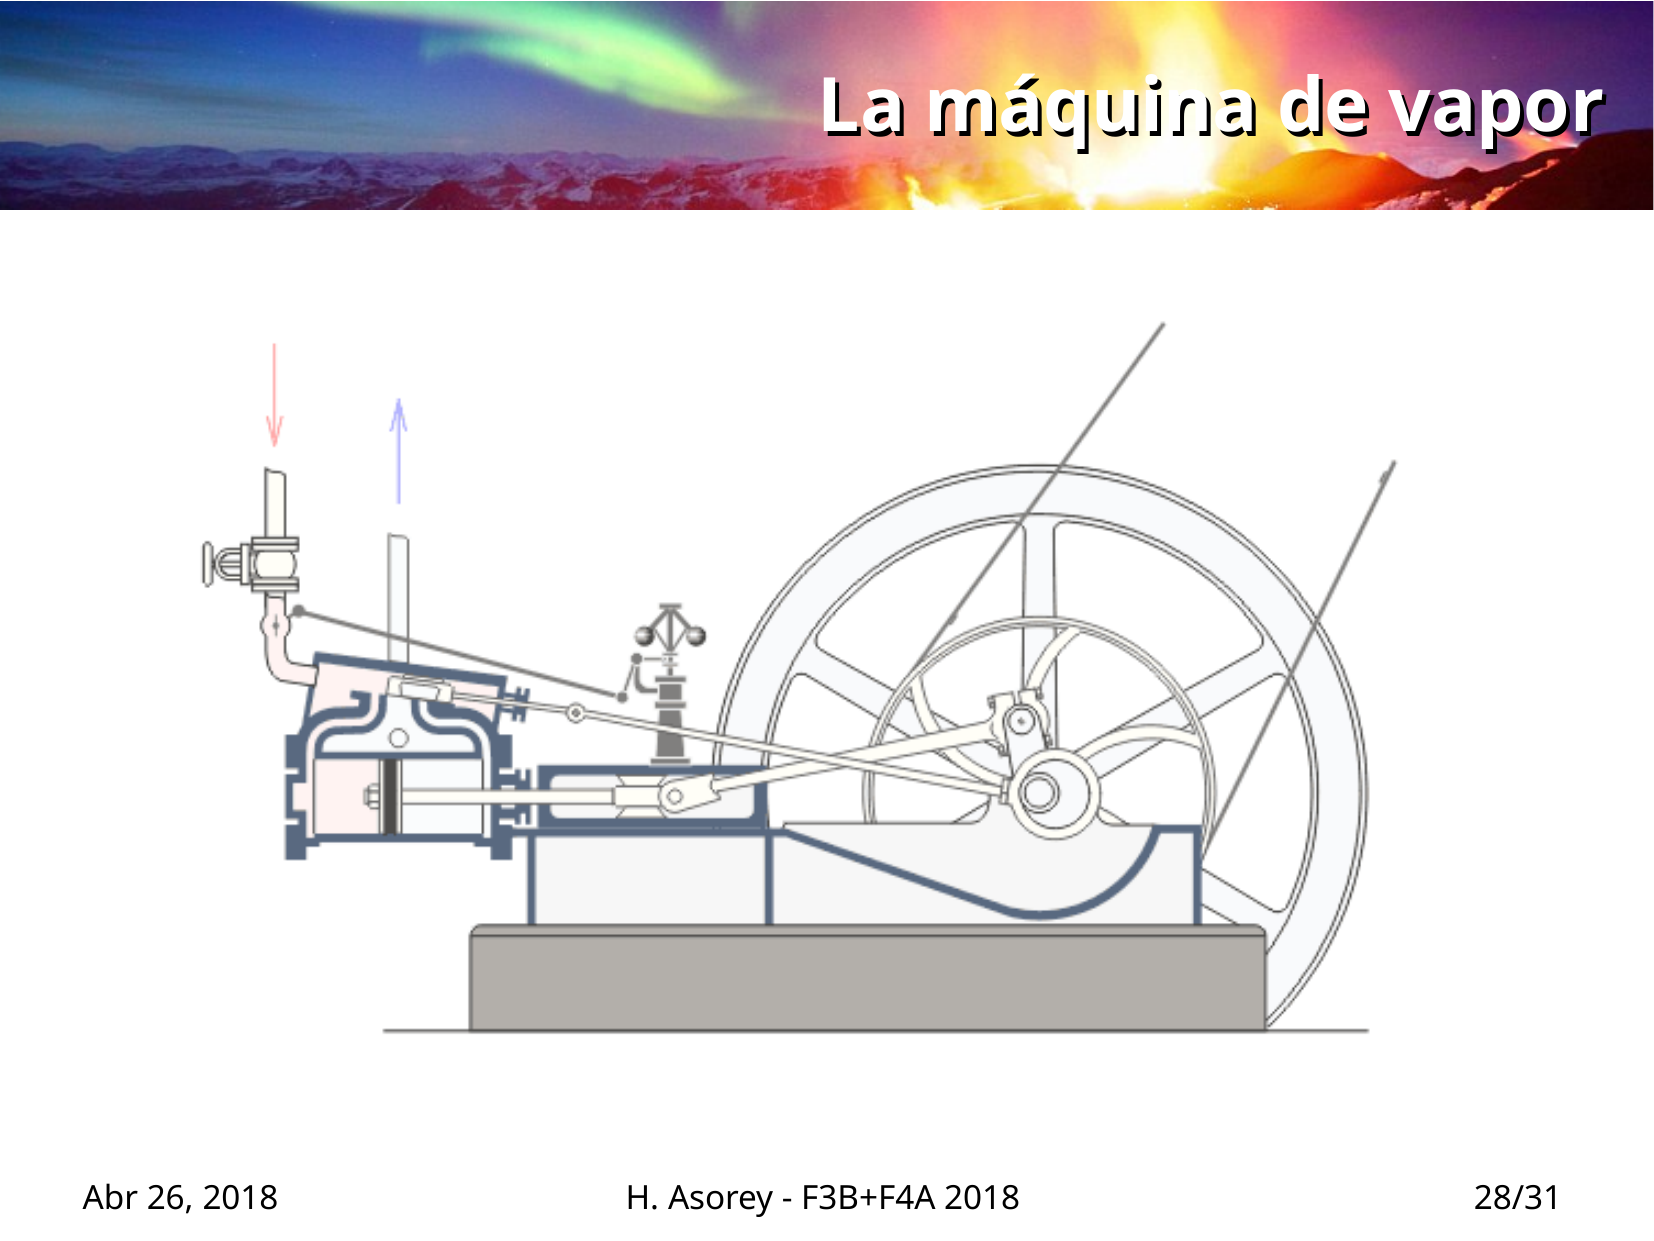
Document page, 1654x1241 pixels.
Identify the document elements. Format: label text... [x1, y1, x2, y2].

title La máquina de vapor [45, 15, 1606, 191]
picture [0, 1, 1654, 210]
picture [133, 254, 1517, 1156]
